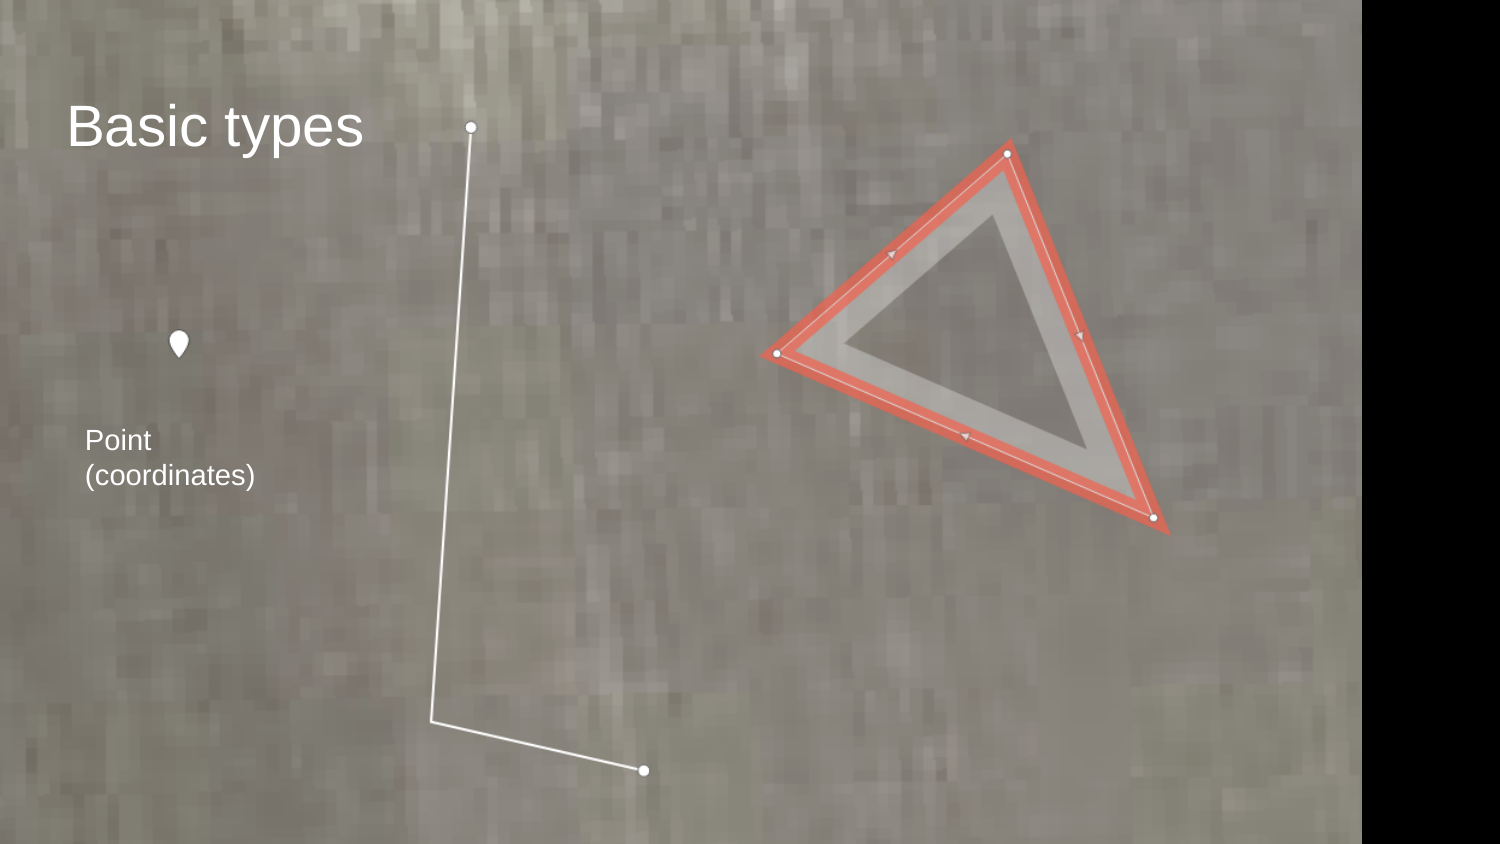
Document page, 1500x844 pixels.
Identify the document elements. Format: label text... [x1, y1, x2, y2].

title Basic types [51, 72, 1449, 167]
picture [0, 0, 1362, 844]
text_box Point (coordinates) [69, 405, 349, 510]
